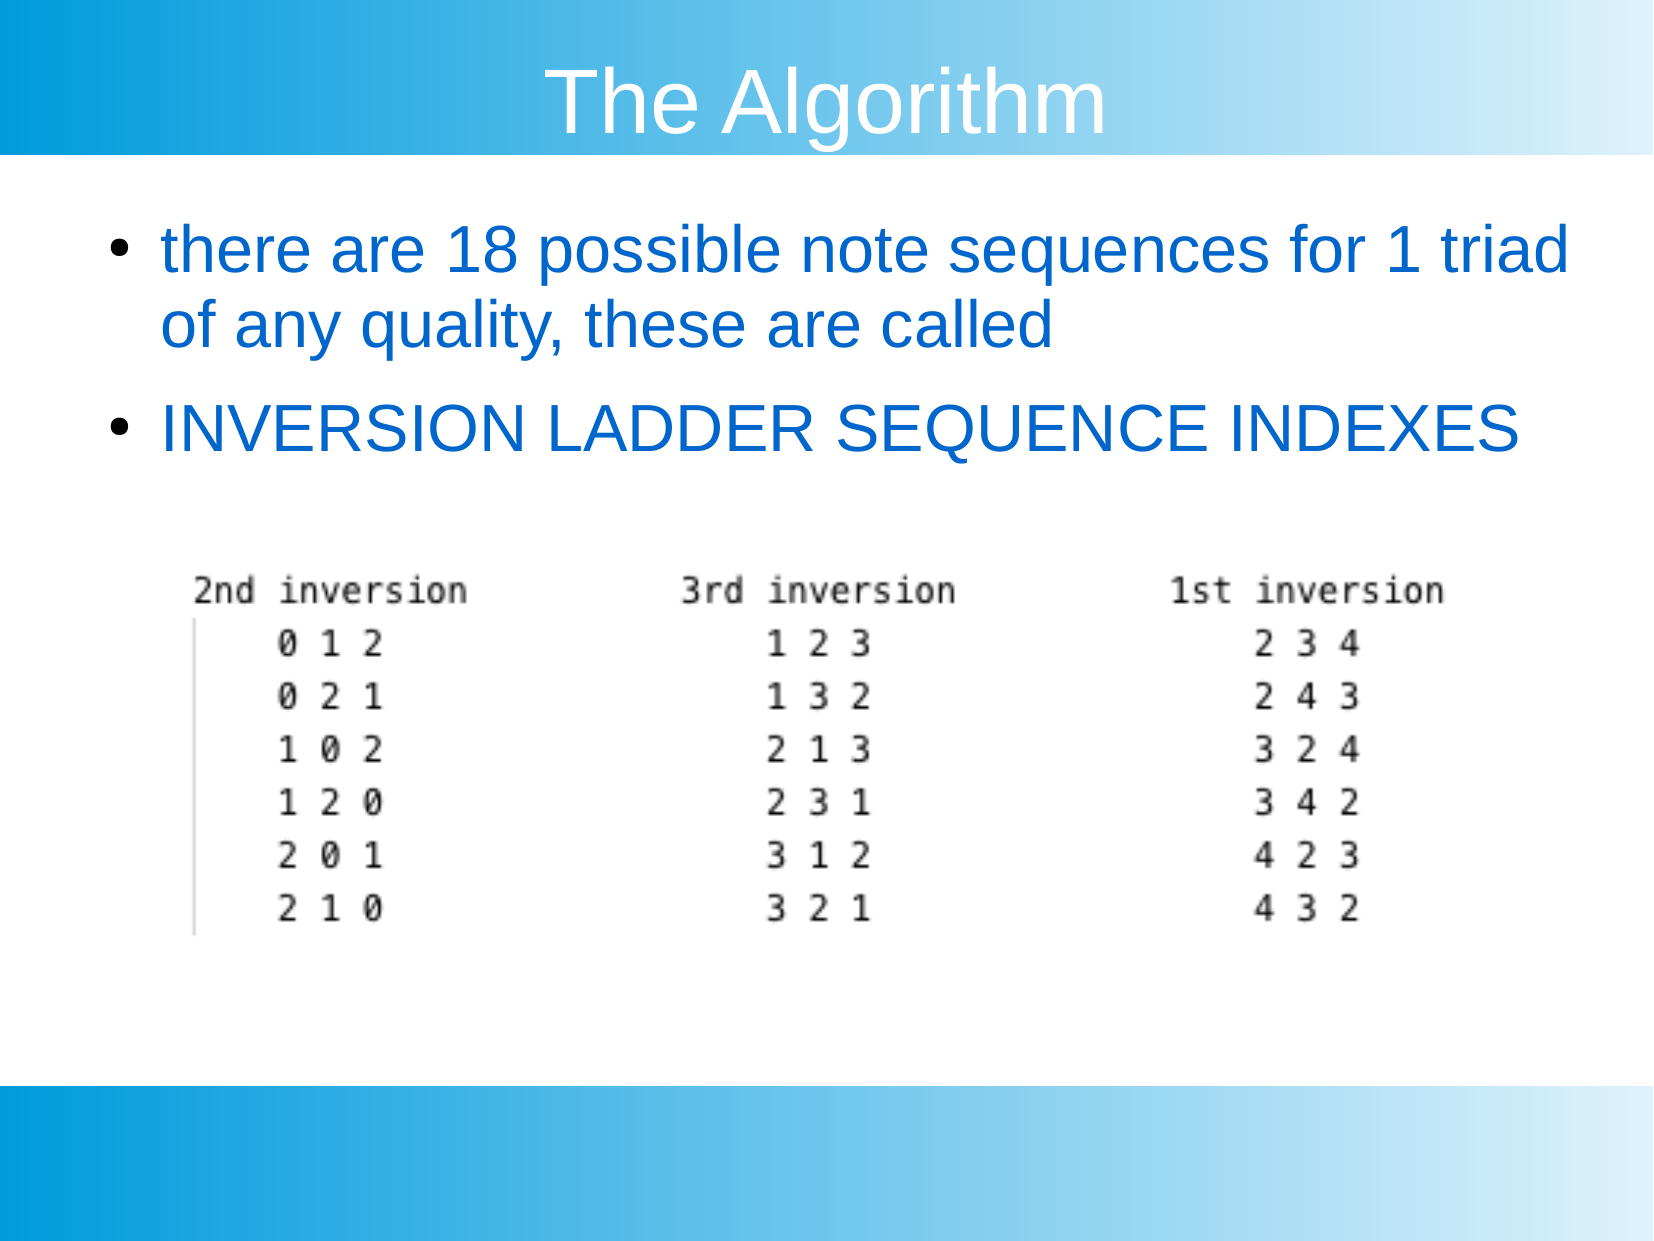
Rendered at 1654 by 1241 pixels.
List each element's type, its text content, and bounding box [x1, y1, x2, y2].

list there are 18 possible note sequences for 1 triad of any quality, these are called INVERSION LADDER SEQUENCE INDEXES [90, 211, 1576, 511]
picture [176, 554, 1478, 961]
title The Algorithm [82, 49, 1571, 155]
